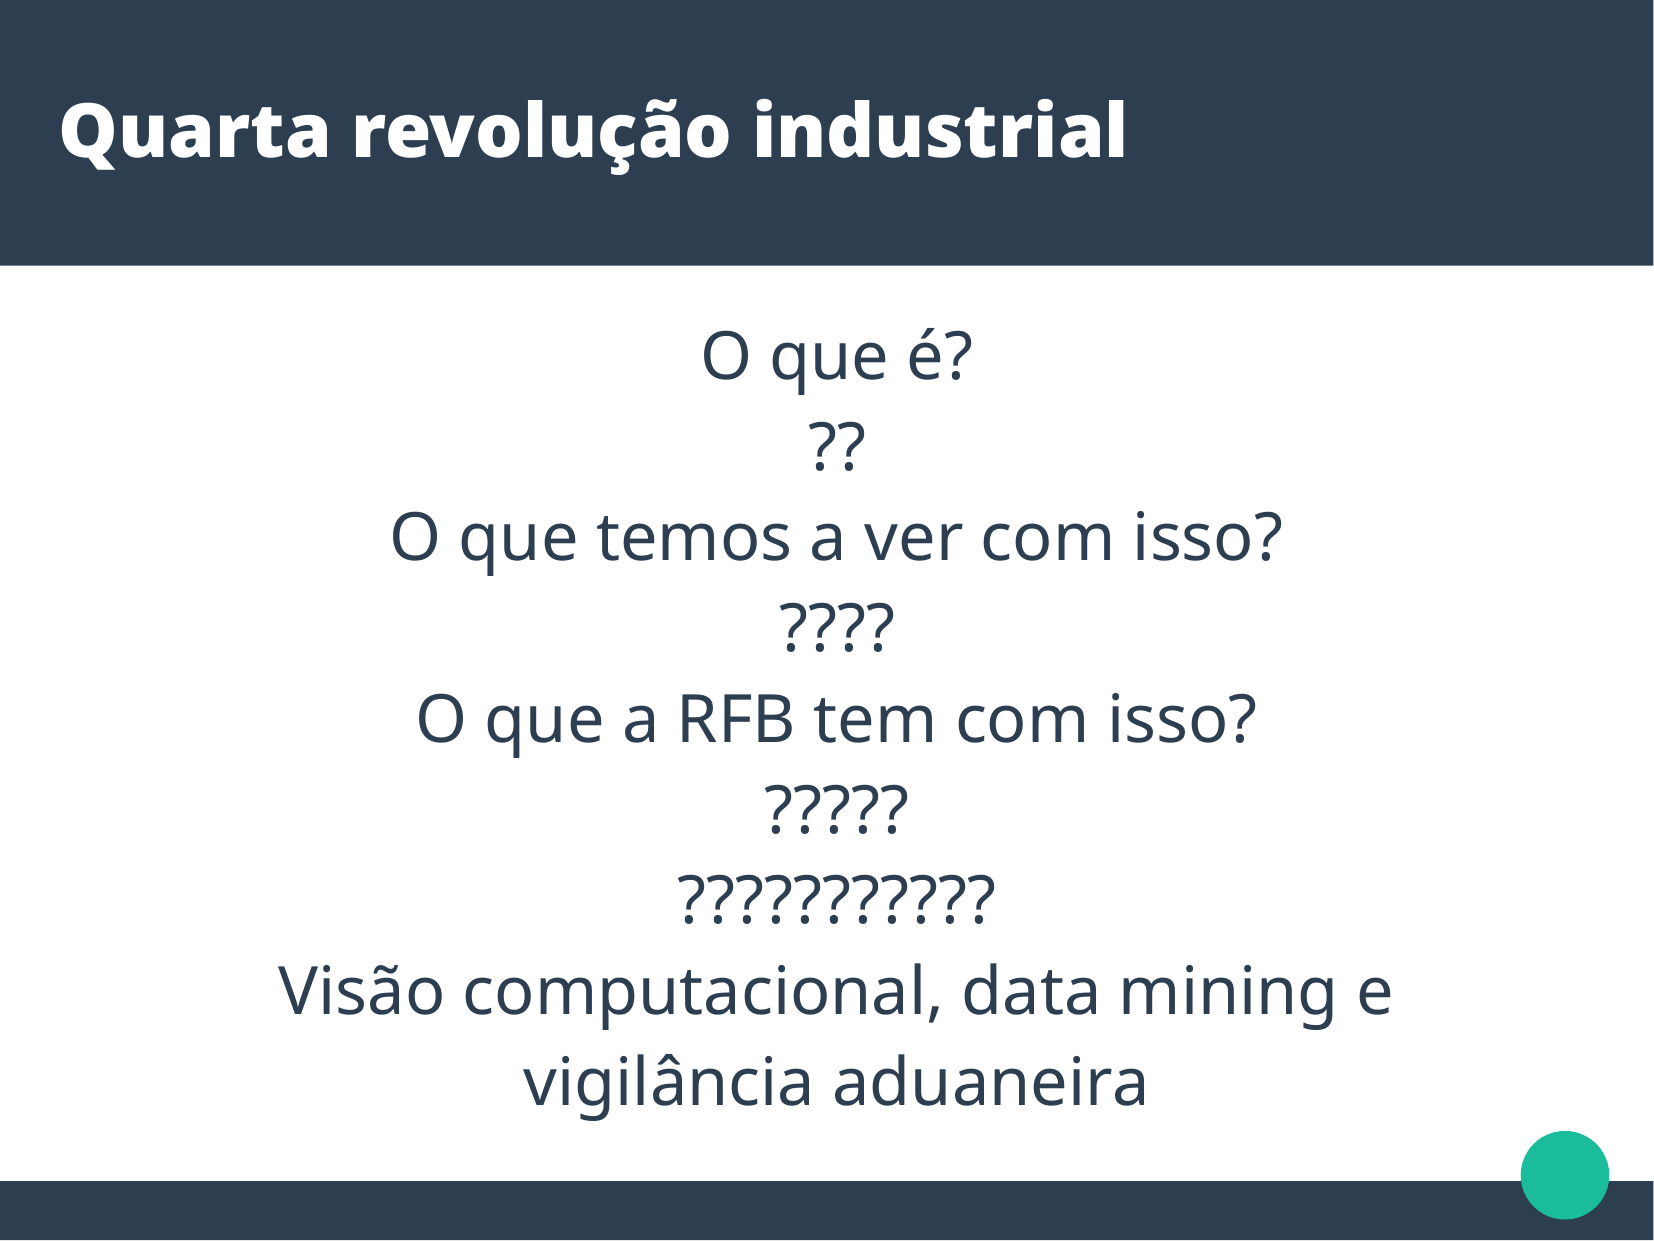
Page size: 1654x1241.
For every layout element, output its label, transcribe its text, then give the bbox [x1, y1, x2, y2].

subtitle O que é? ?? O que temos a ver com isso? ???? O que a RFB tem com isso? ????? ??????????? Visão computacional, data mining e vigilância aduaneira [162, 299, 1512, 1134]
title Quarta revolução industrial [59, 49, 1595, 207]
